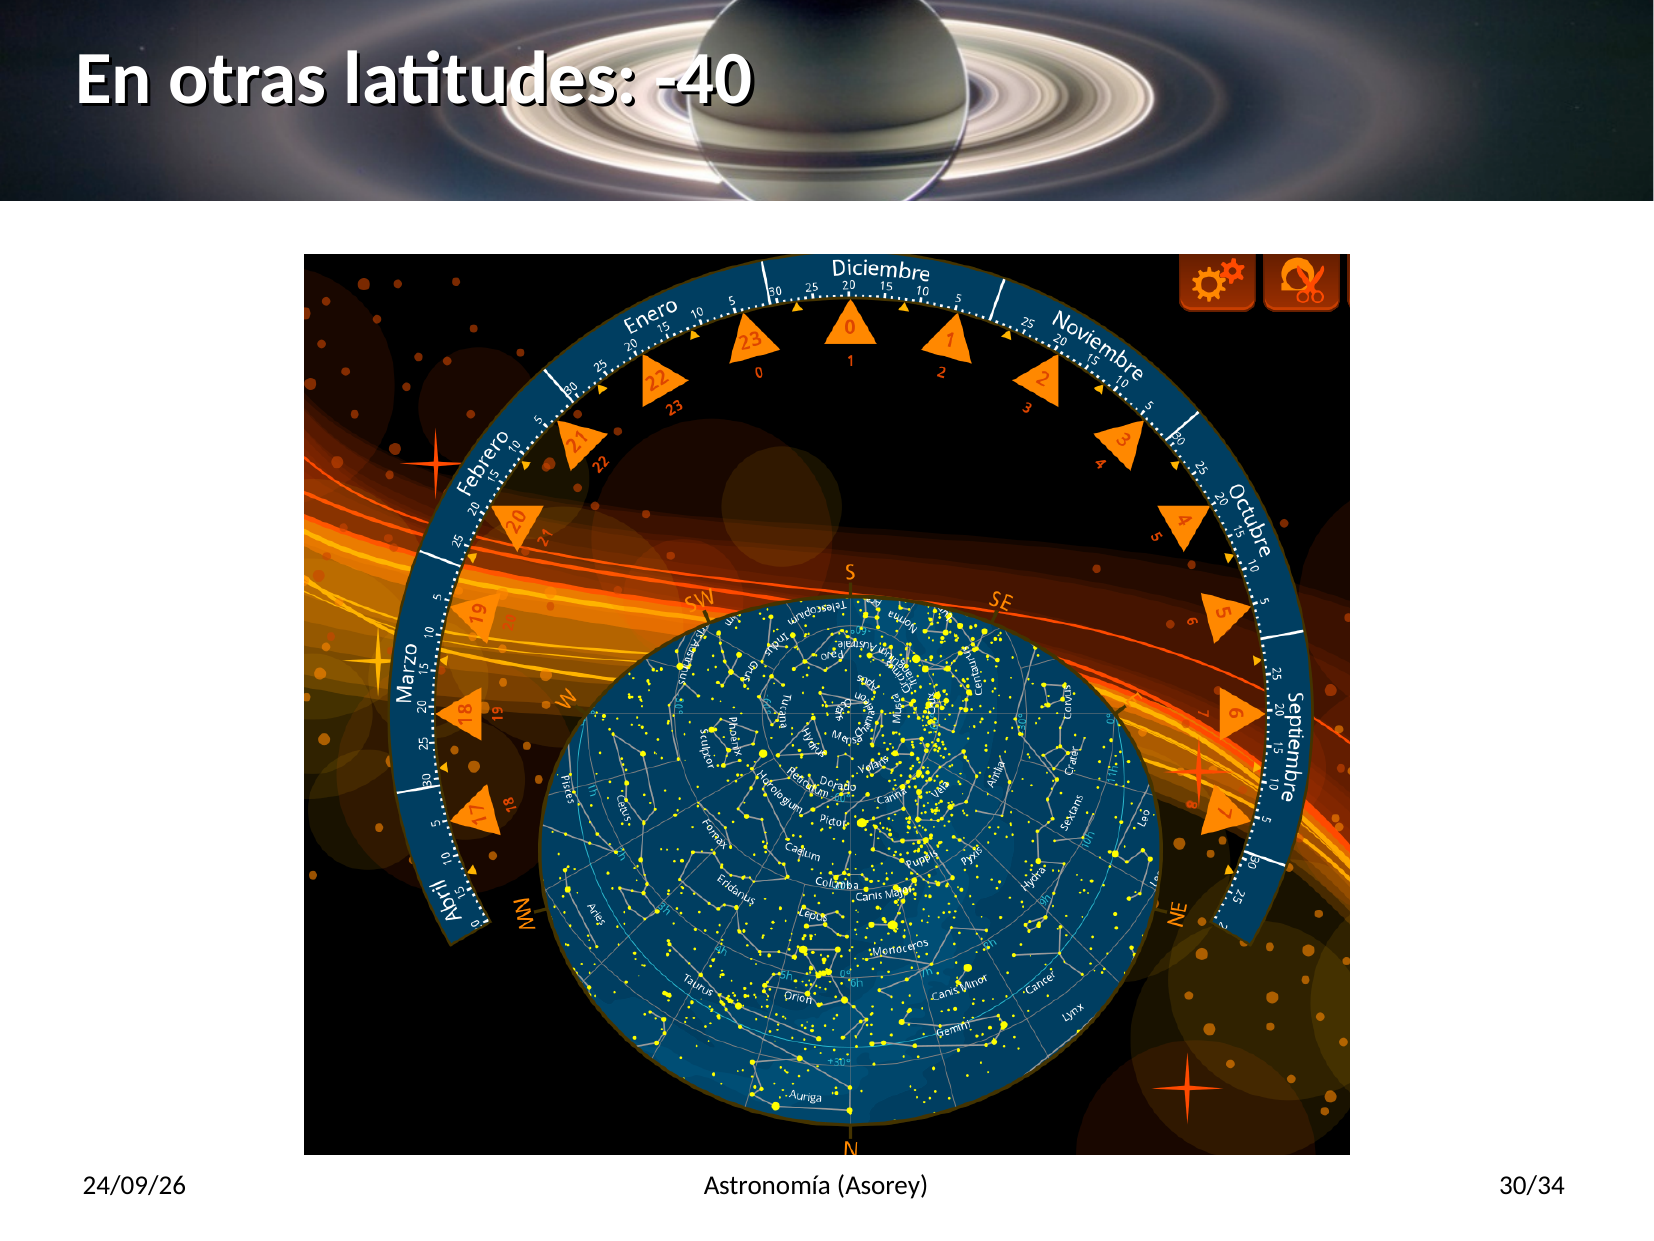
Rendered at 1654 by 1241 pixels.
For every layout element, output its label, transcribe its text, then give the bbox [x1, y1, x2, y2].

picture [304, 254, 1350, 1156]
picture [0, 0, 1654, 201]
title En otras latitudes: -40 [75, 19, 1564, 151]
